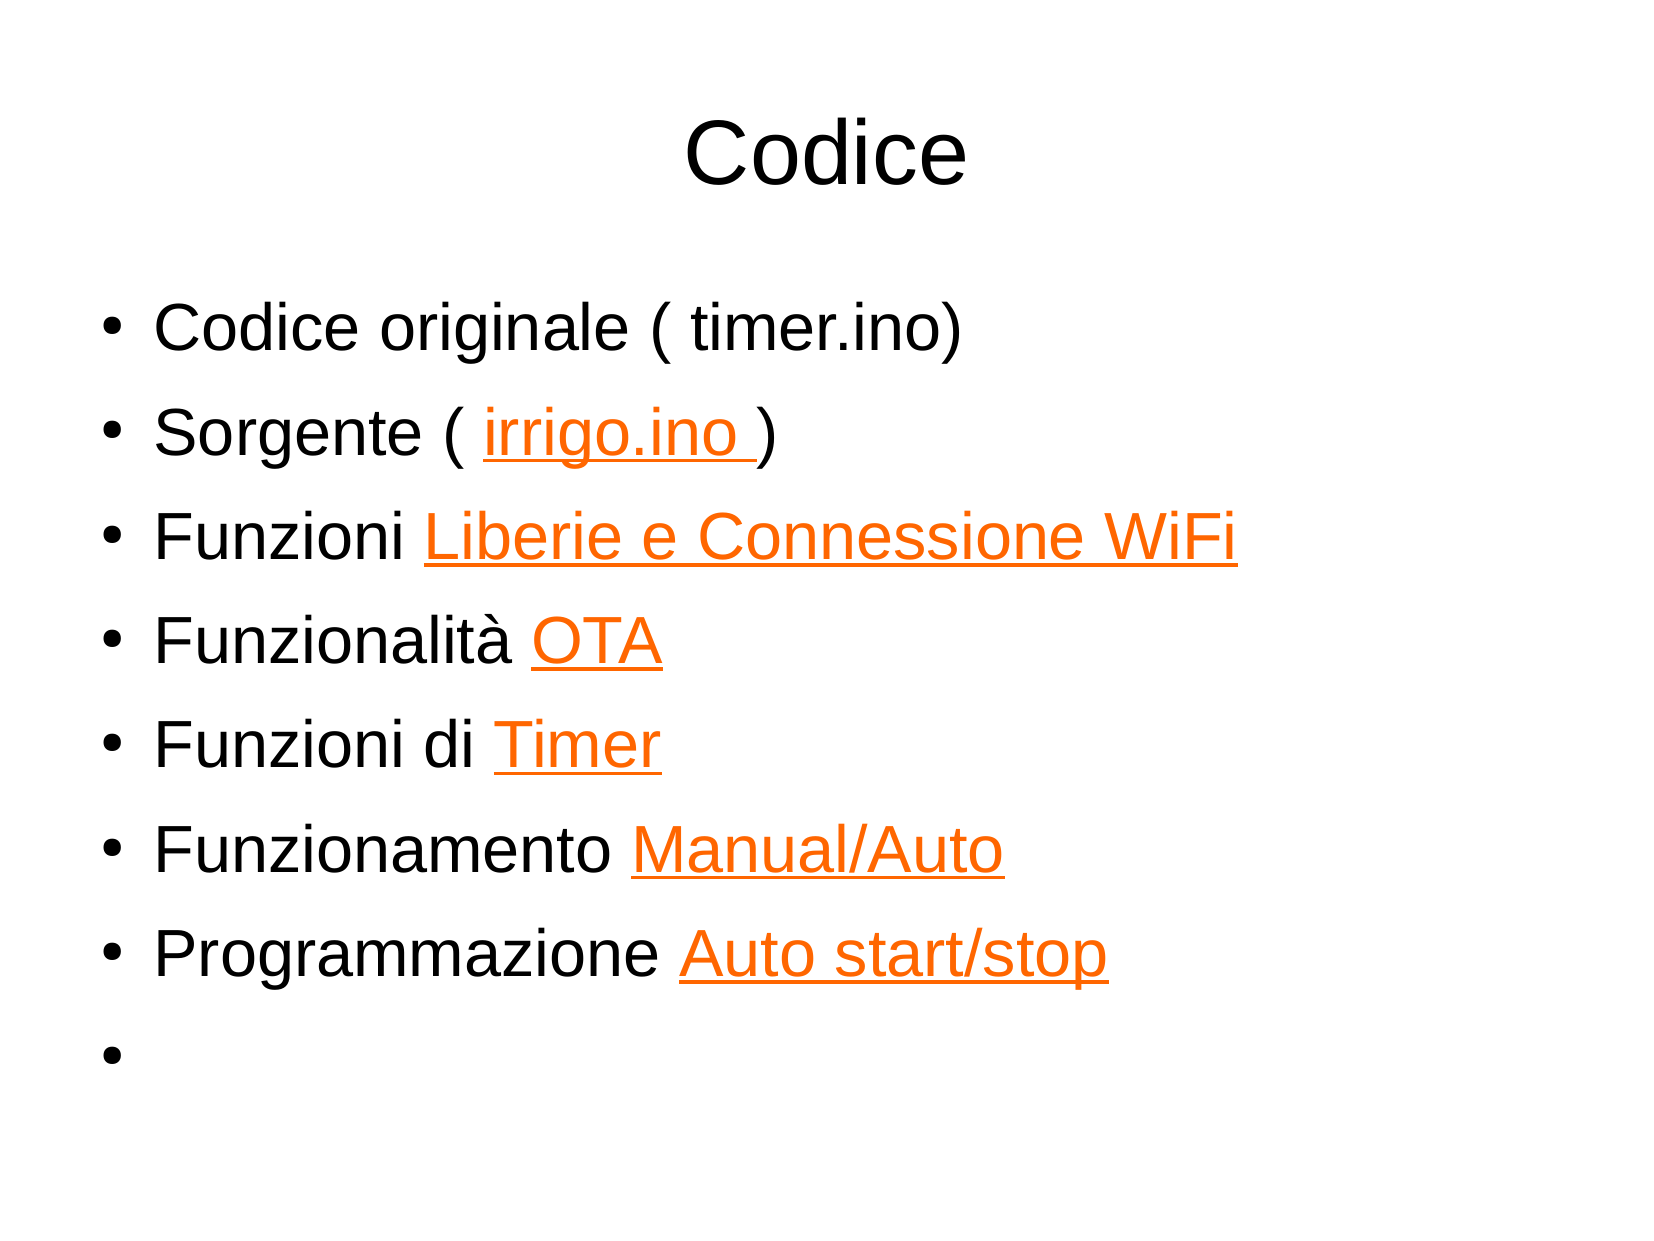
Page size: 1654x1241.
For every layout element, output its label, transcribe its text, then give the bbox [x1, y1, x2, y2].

list Codice originale ( timer.ino) Sorgente ( irrigo.ino ) Funzioni Liberie e Connessione WiFi Funzionalità OTA Funzioni di Timer Funzionamento Manual/Auto Programmazione Auto start/stop [82, 290, 1571, 1109]
title Codice [82, 49, 1571, 257]
